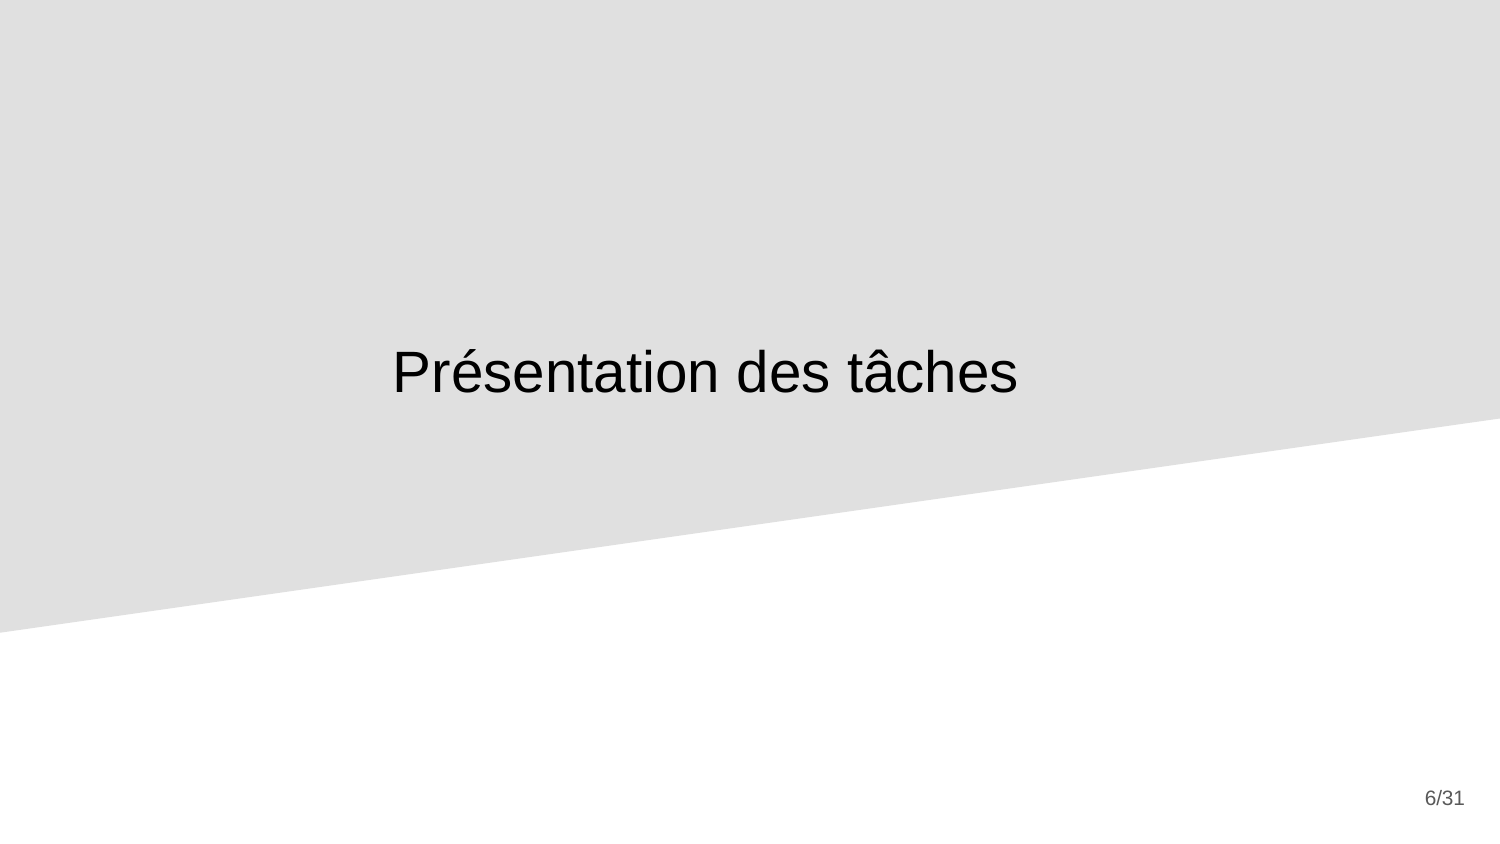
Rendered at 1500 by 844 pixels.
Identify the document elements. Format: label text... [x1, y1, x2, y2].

title Présentation des tâches [377, 319, 1500, 414]
text_box <numéro>/31 [1389, 764, 1480, 830]
